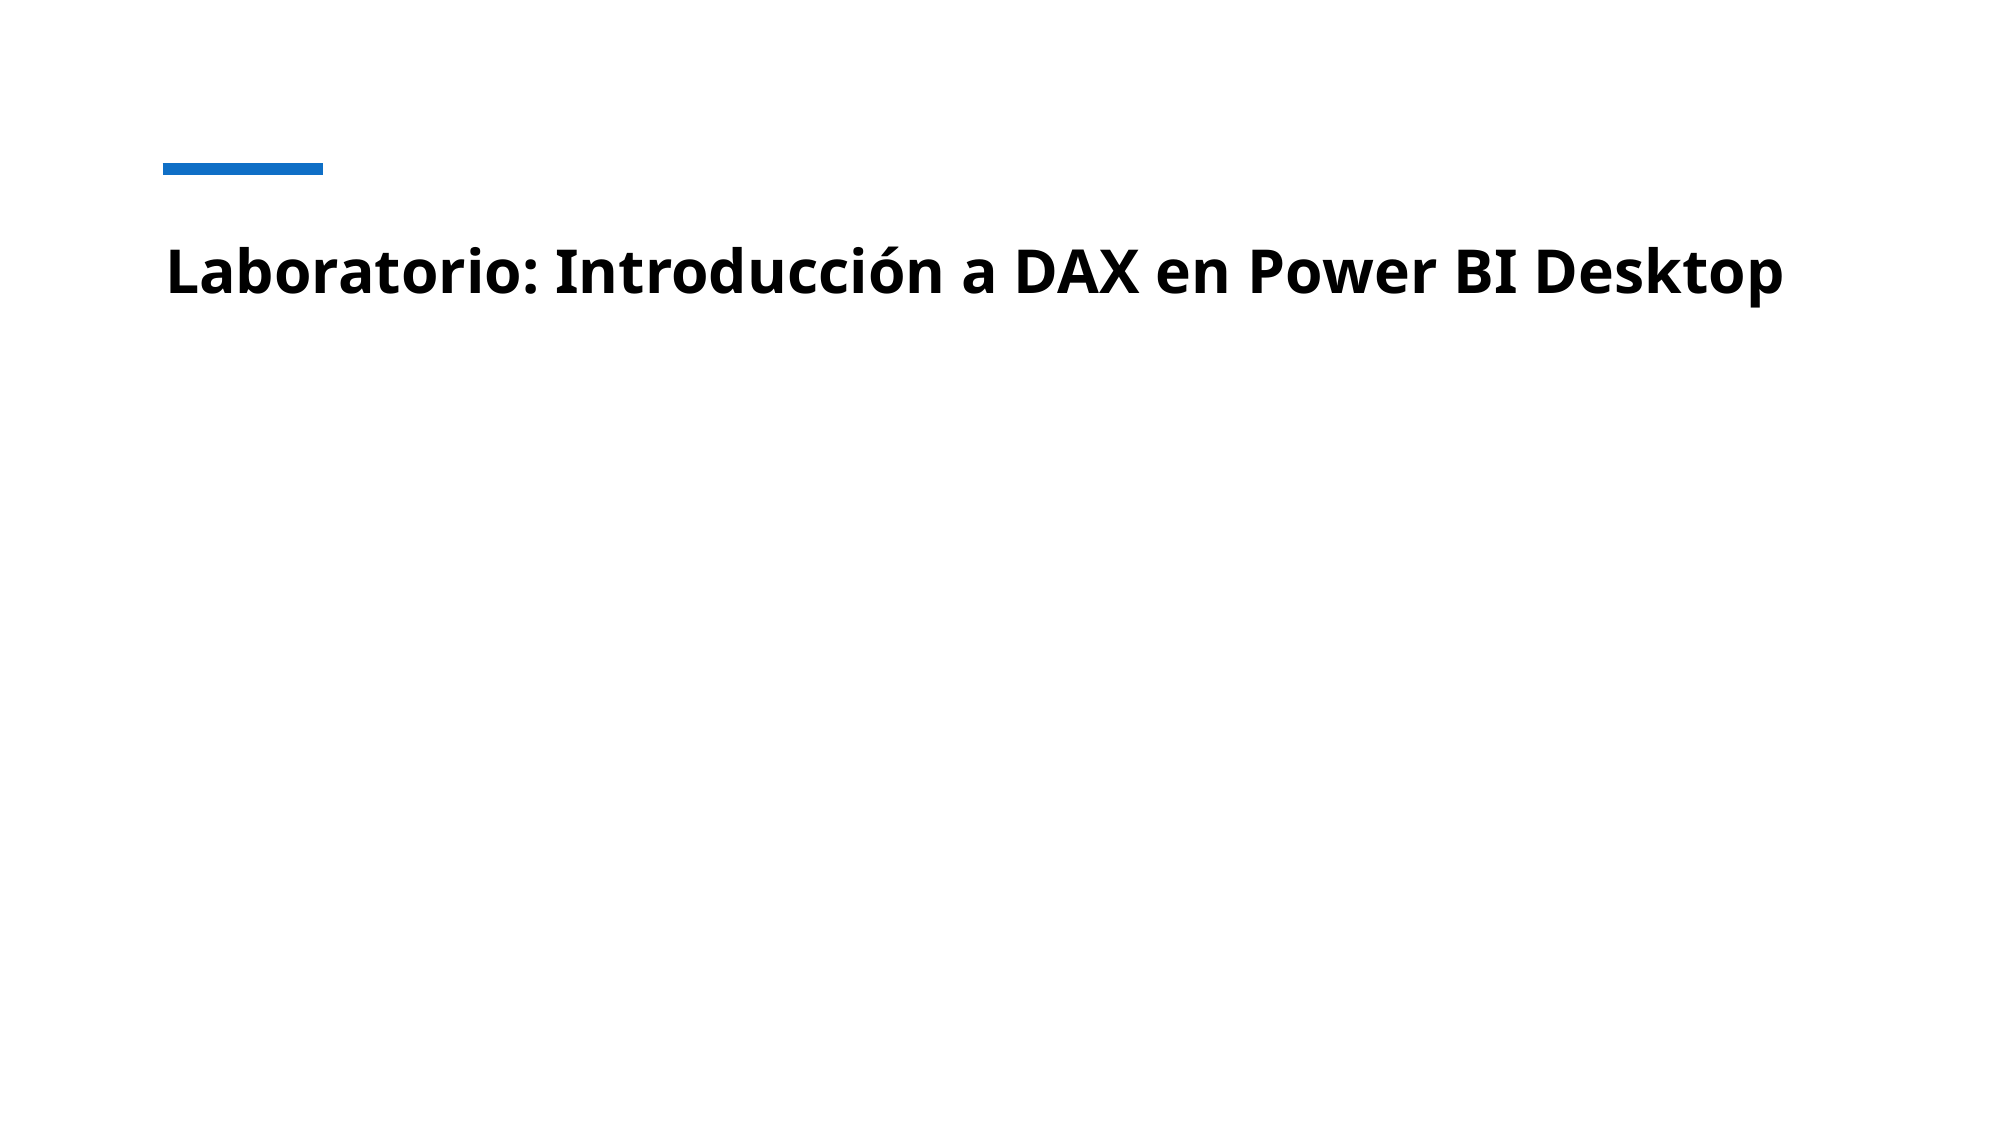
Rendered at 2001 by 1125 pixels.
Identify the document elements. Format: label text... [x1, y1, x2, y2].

title Laboratorio: Introducción a DAX en Power BI Desktop [150, 224, 1851, 441]
